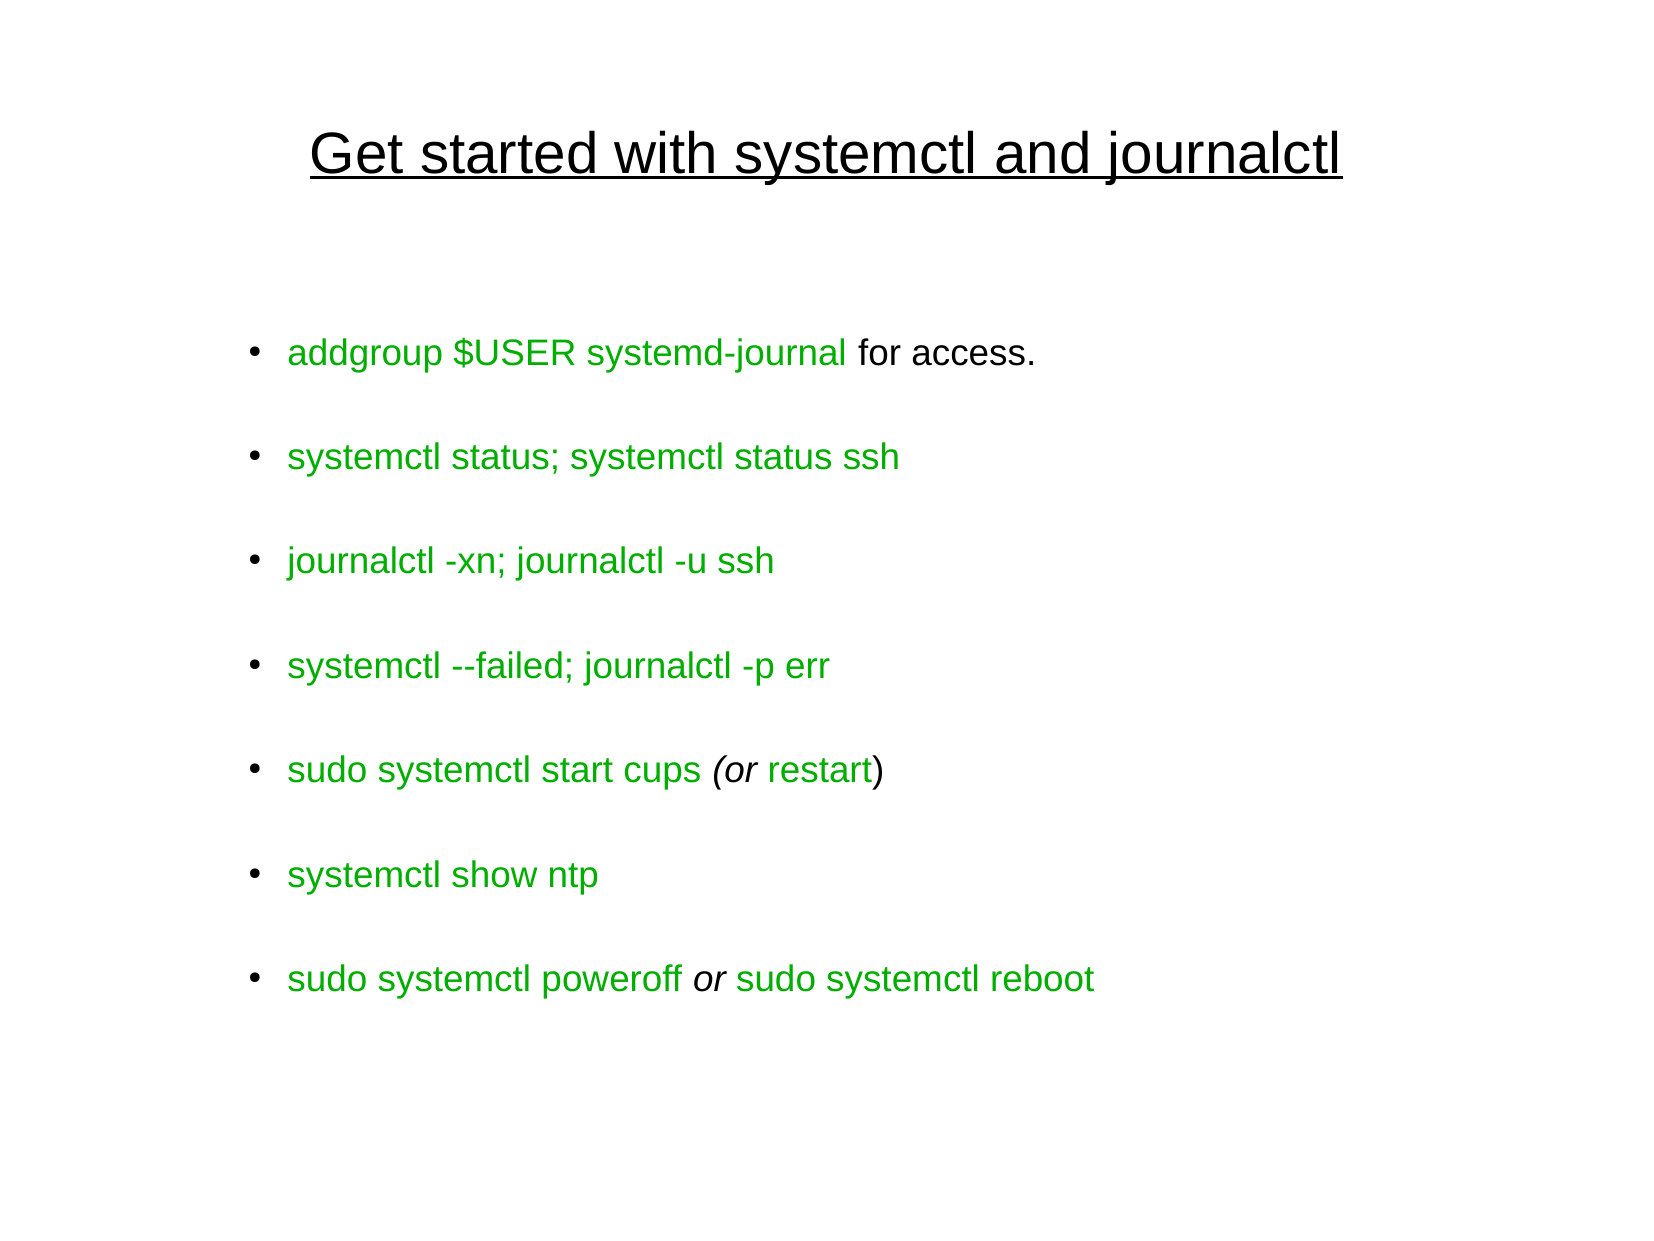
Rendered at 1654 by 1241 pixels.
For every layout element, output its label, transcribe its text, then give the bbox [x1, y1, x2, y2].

title Get started with systemctl and journalctl [82, 49, 1571, 257]
list addgroup $USER systemd-journal for access. systemctl status; systemctl status ssh journalctl -xn; journalctl -u ssh systemctl --failed; journalctl -p err sudo systemctl start cups (or restart) systemctl show ntp sudo systemctl poweroff or sudo systemctl reboot [235, 290, 1418, 1010]
